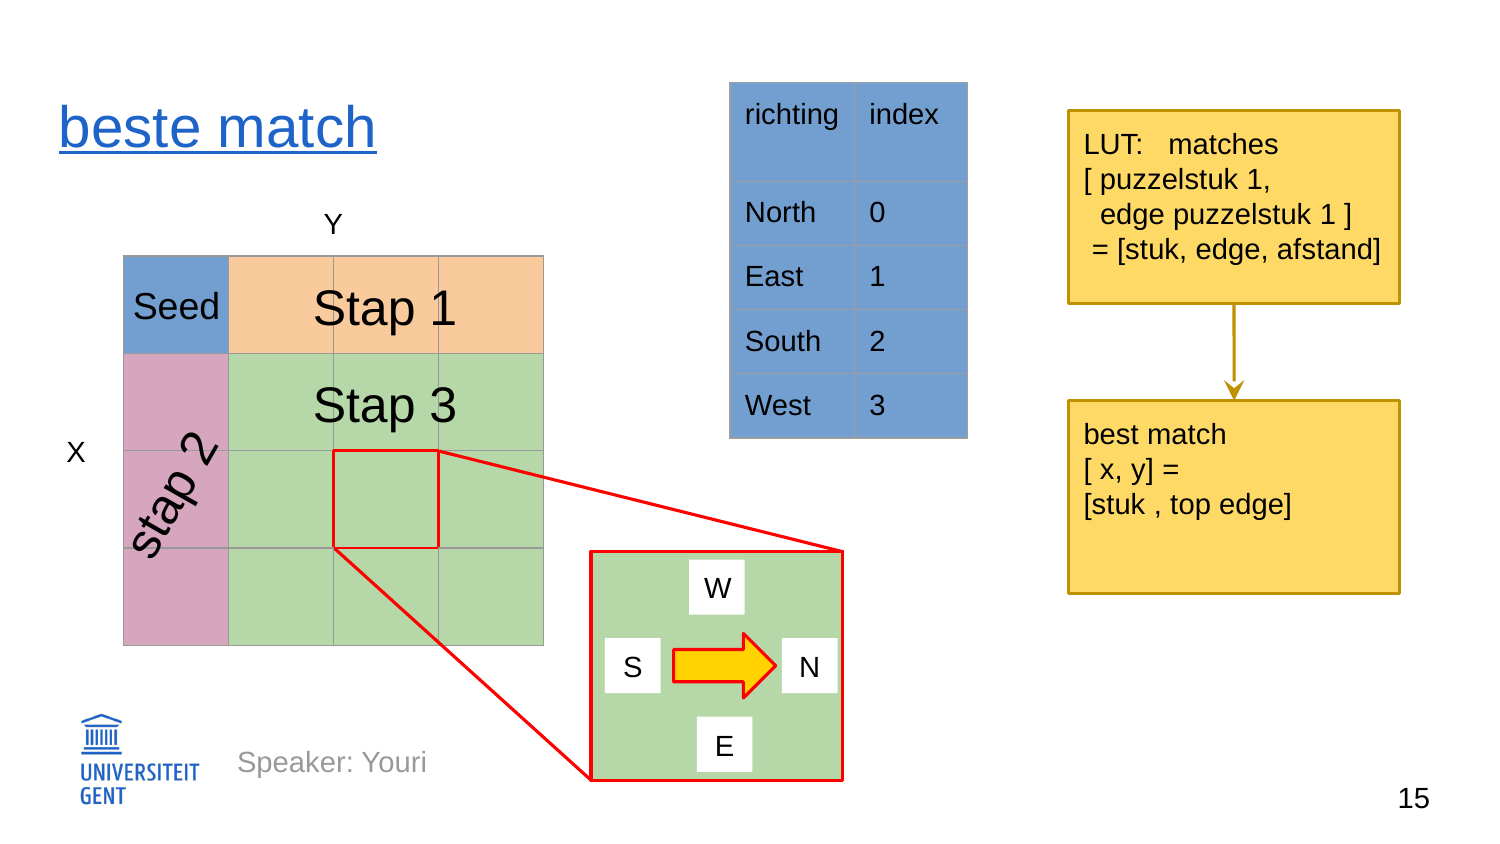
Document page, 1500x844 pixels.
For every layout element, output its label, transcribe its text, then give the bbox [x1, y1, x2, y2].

slide_number <number> [1389, 764, 1480, 830]
text_box [591, 551, 843, 781]
table_header index [855, 83, 967, 181]
table_header richting [731, 83, 854, 181]
table_cell [124, 635, 141, 645]
text_box best match [ x, y] = [stuk , top edge] [1068, 400, 1400, 594]
table_cell [229, 452, 332, 547]
table_cell [440, 454, 543, 547]
table_cell [335, 452, 437, 547]
text_box LUT: matches [ puzzelstuk 1, edge puzzelstuk 1 ] = [stuk, edge, afstand] [1068, 110, 1400, 304]
table_cell [124, 451, 131, 462]
text_box N [781, 638, 838, 694]
table_cell [334, 551, 437, 645]
table_cell [229, 549, 333, 645]
table_cell [339, 549, 438, 638]
table_cell 1 [855, 246, 967, 309]
table_cell [145, 549, 228, 645]
picture [41, 683, 242, 844]
table_cell [124, 355, 185, 450]
text_box S [604, 638, 661, 694]
table_cell [439, 549, 543, 645]
text_box Seed [106, 254, 247, 355]
text_box Speaker: Youri [222, 728, 609, 799]
table_cell 3 [855, 374, 967, 437]
table_cell 0 [855, 182, 967, 245]
table_cell [200, 499, 228, 547]
table_cell South [731, 310, 854, 373]
text_box E [696, 716, 753, 772]
text_box X [45, 411, 107, 490]
title beste match [51, 72, 1449, 167]
table_cell North [731, 182, 854, 245]
text_box W [689, 559, 745, 615]
text_box Stap 3 [226, 354, 544, 452]
text_box stap 2 [51, 355, 254, 646]
table_cell West [731, 374, 854, 437]
table_cell East [731, 246, 854, 309]
table_cell [454, 452, 543, 475]
text_box Stap 1 [247, 256, 544, 354]
table_cell 2 [855, 310, 967, 373]
text_box Y [305, 197, 362, 248]
